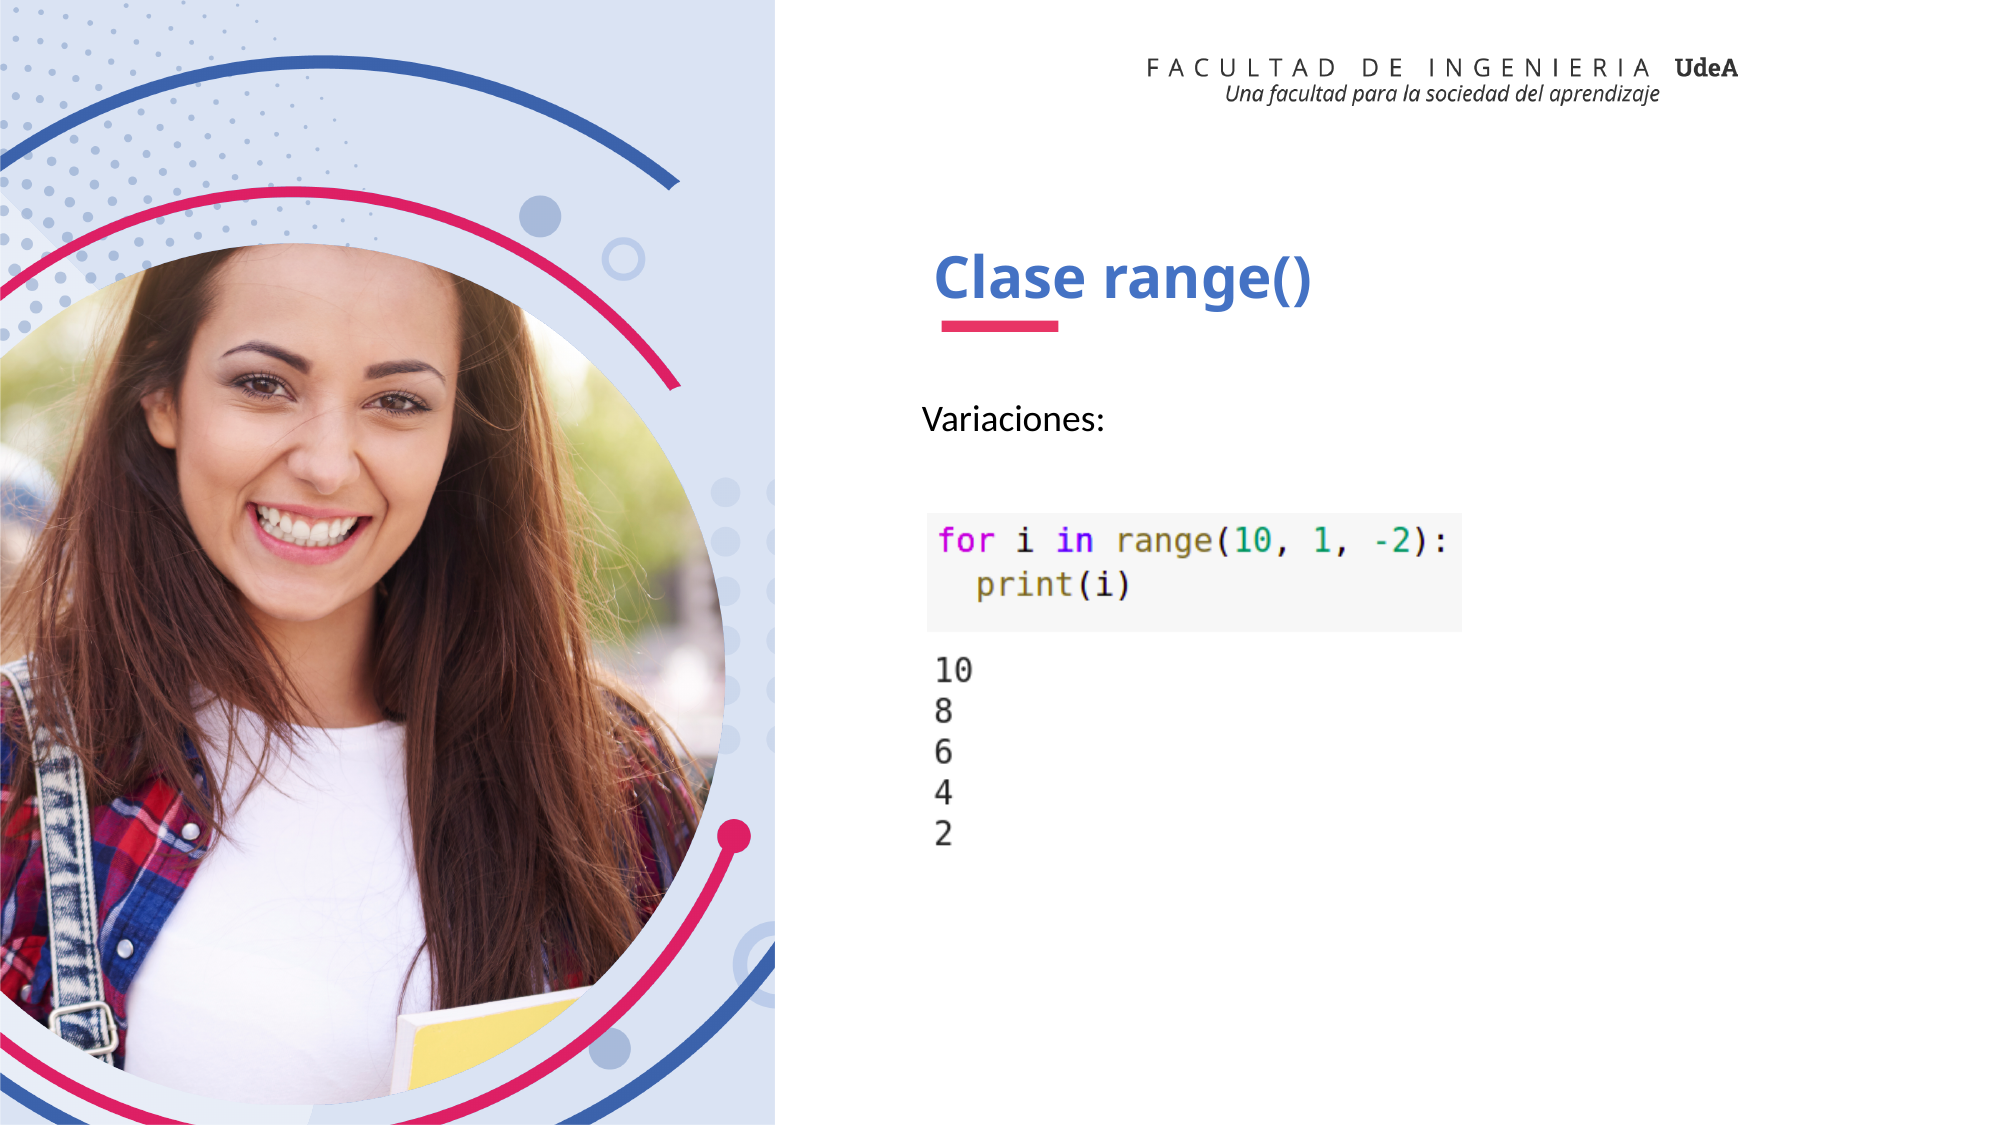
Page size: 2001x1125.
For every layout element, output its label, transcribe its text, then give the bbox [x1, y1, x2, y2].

text_box Variaciones: [907, 386, 1883, 447]
picture [1148, 57, 1738, 106]
text_box Clase range() [918, 224, 1815, 336]
picture [0, 0, 775, 1125]
picture [927, 513, 1462, 858]
